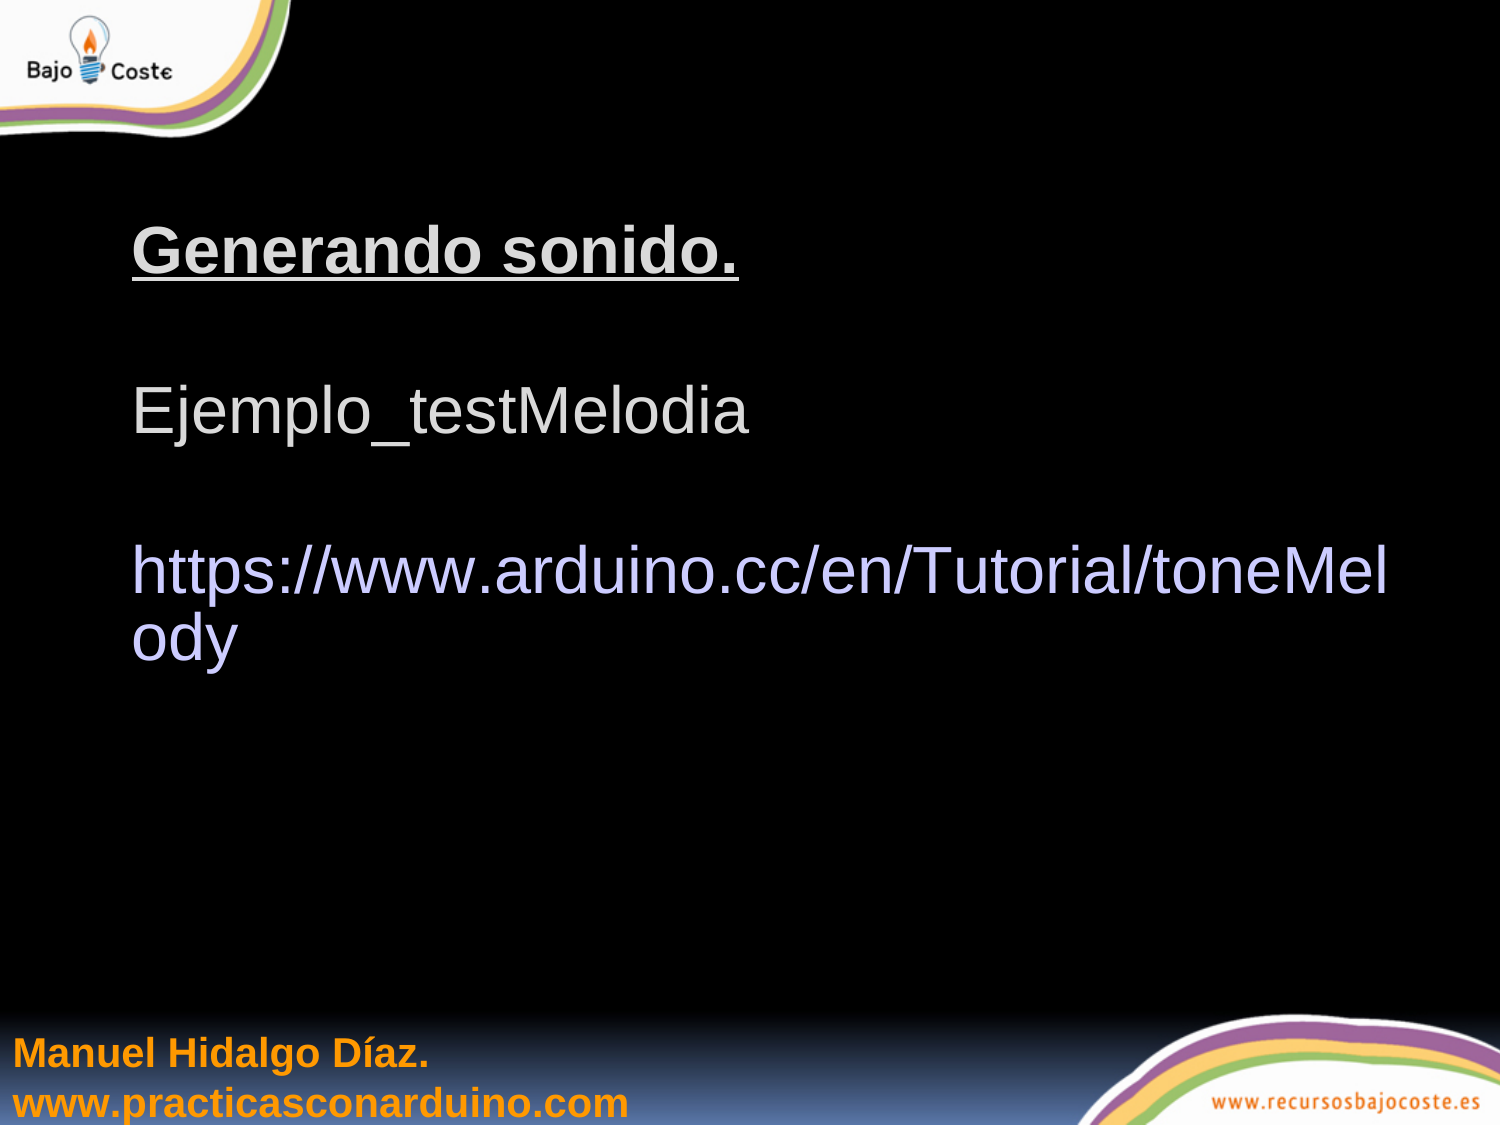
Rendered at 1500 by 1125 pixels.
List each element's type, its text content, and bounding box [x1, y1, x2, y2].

text_box Manuel Hidalgo Díaz. www.practicasconarduino.com [0, 1017, 683, 1125]
text_box Generando sonido. Ejemplo_testMelodia https://www.arduino.cc/en/Tutorial/toneMelody [117, 199, 1416, 961]
picture [0, 0, 1500, 1125]
